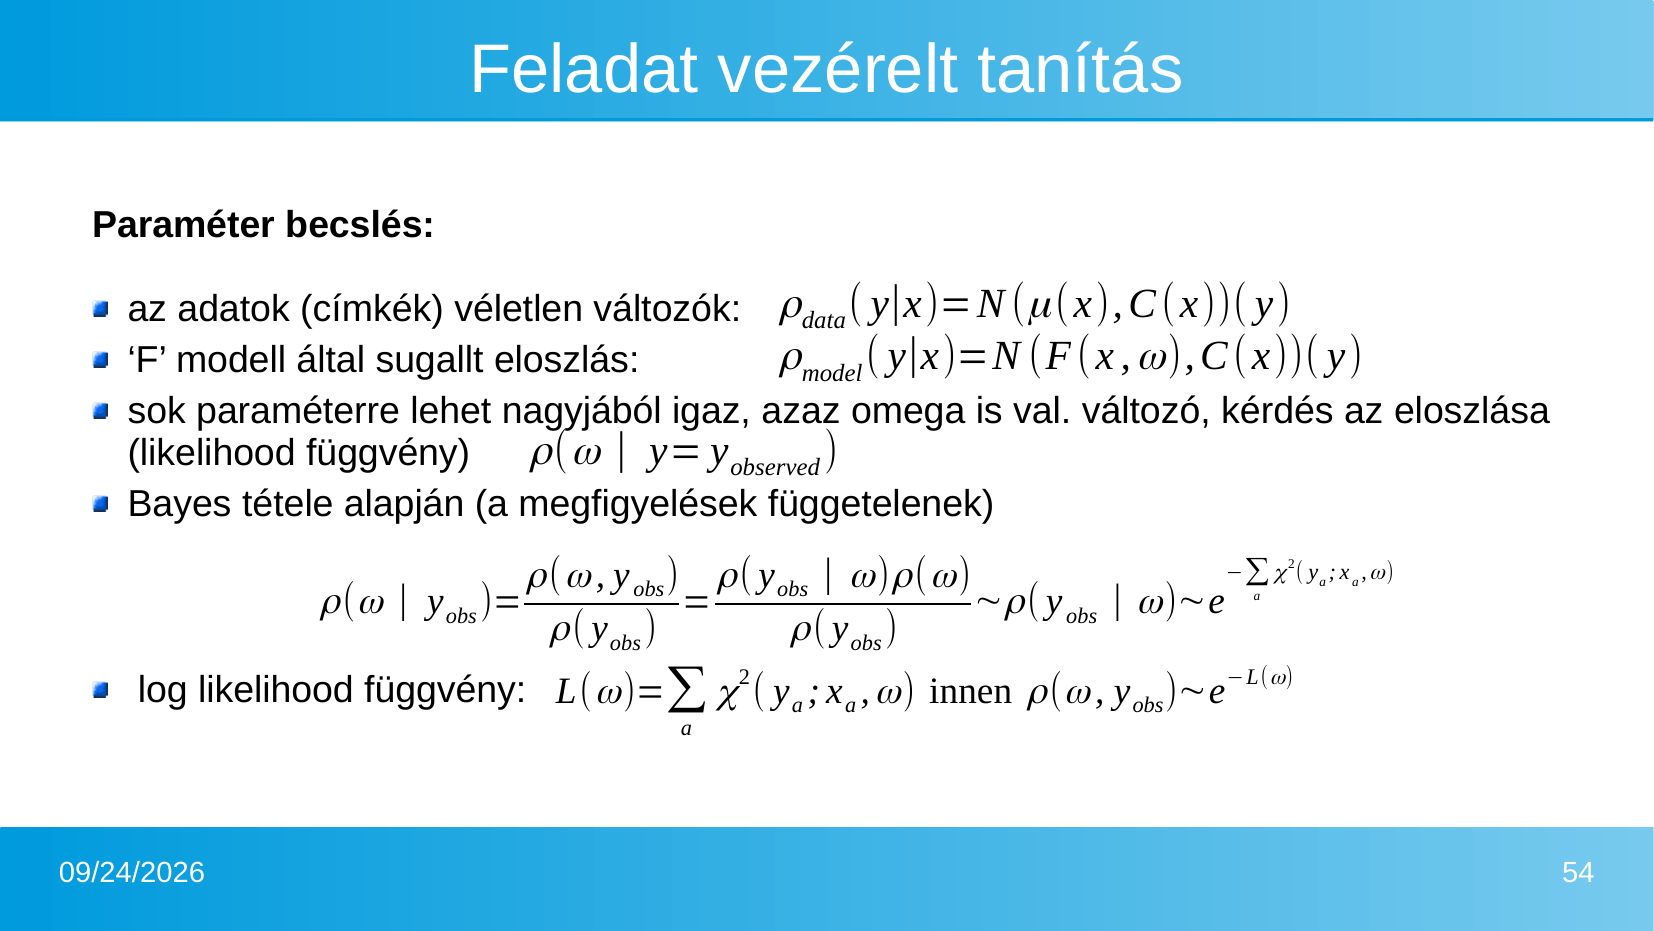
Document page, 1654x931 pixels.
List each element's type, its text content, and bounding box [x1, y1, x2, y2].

chart [313, 553, 1400, 655]
title Feladat vezérelt tanítás [59, 29, 1595, 108]
chart [772, 279, 1369, 386]
chart [548, 664, 1300, 742]
text_box Paraméter becslés: az adatok (címkék) véletlen változók: ‘F’ modell által sugallt eloszlás: sok paraméterre lehet nagyjából igaz, azaz omega is val. változó, kérdés az eloszlása (likelihood függvény) Bayes tétele alapján (a megfigyelések függetelenek) log likelihood függvény: [77, 196, 1582, 718]
chart [522, 426, 845, 480]
